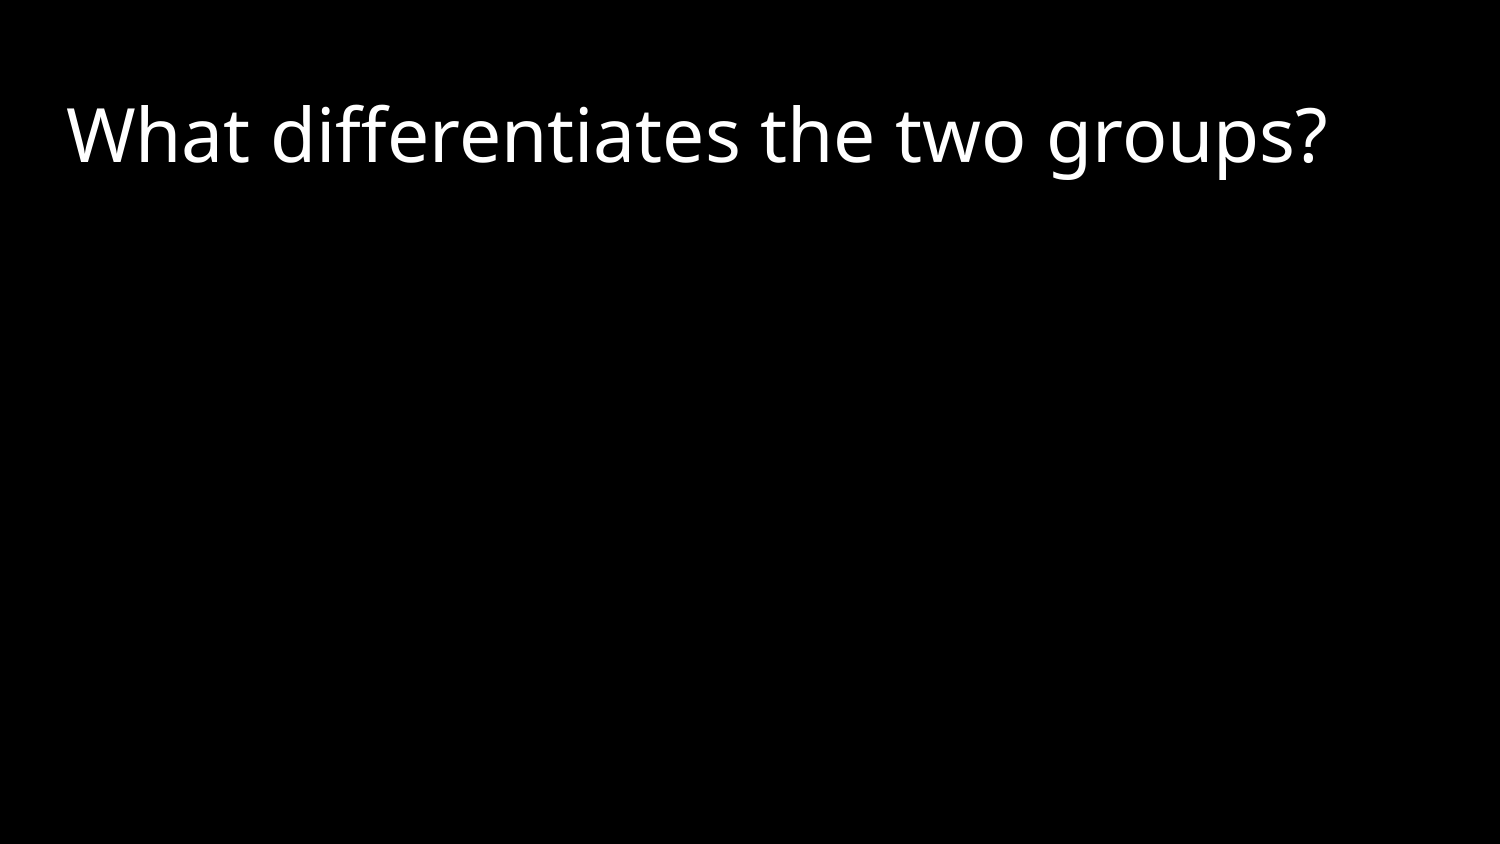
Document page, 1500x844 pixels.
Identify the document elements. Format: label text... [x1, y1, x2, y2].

title What differentiates the two groups? [51, 72, 1449, 167]
